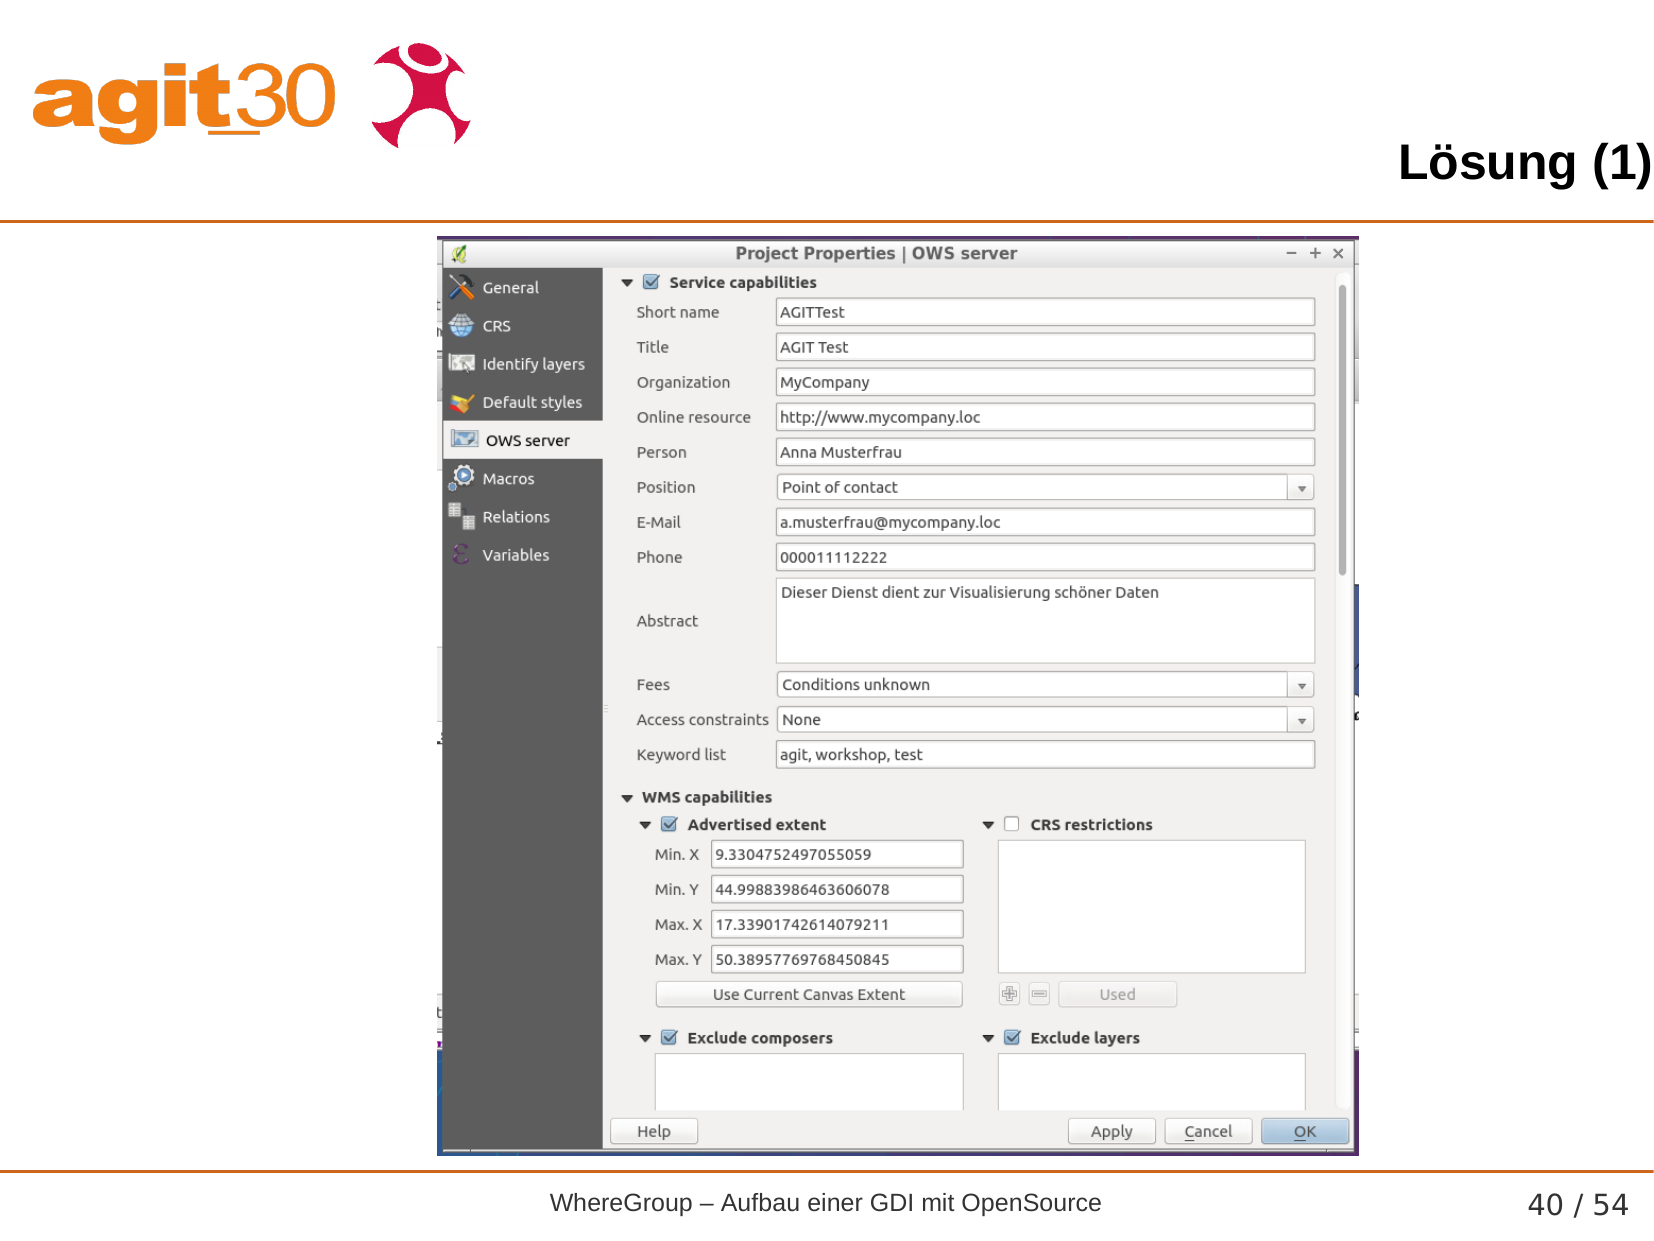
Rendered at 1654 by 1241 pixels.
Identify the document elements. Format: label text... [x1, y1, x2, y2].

picture [29, 58, 340, 148]
picture [437, 236, 1359, 1156]
title Lösung (1) [265, 118, 1654, 207]
